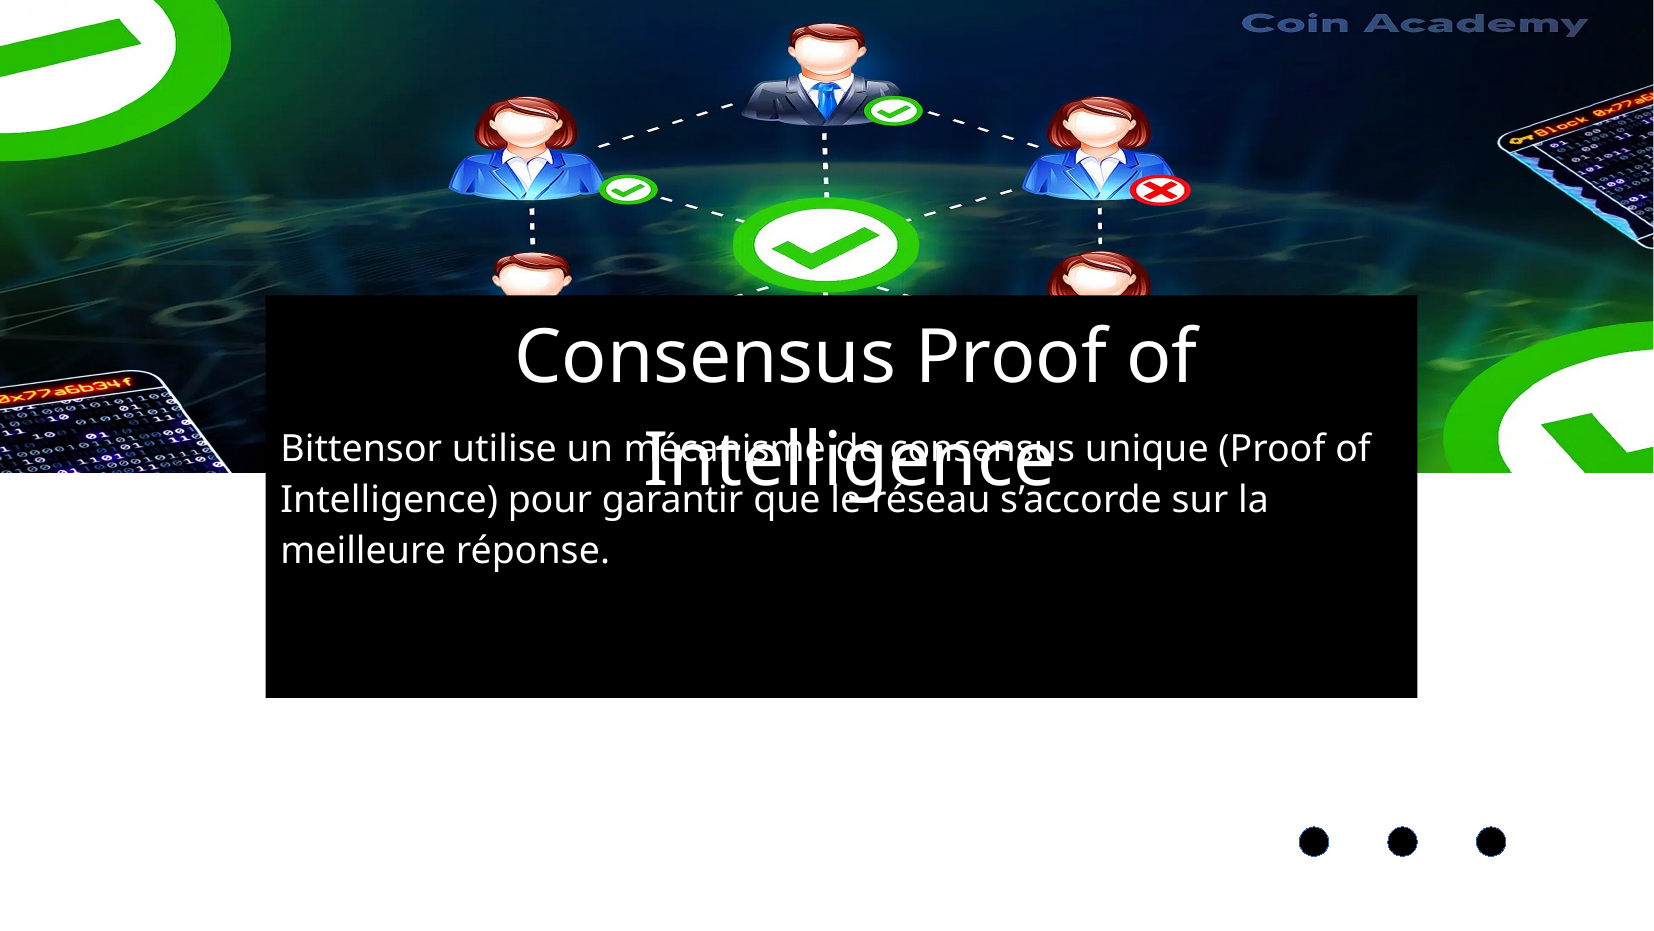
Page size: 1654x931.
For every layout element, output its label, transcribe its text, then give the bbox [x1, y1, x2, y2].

text_box [1387, 826, 1418, 857]
text_box Bittensor utilise un mécanisme de consensus unique (Proof of Intelligence) pour garantir que le réseau s’accorde sur la meilleure réponse. [265, 295, 1418, 678]
text_box [1476, 826, 1506, 857]
picture [0, 0, 1654, 473]
text_box [1299, 826, 1329, 857]
text_box Consensus Proof of Intelligence [354, 295, 1359, 386]
